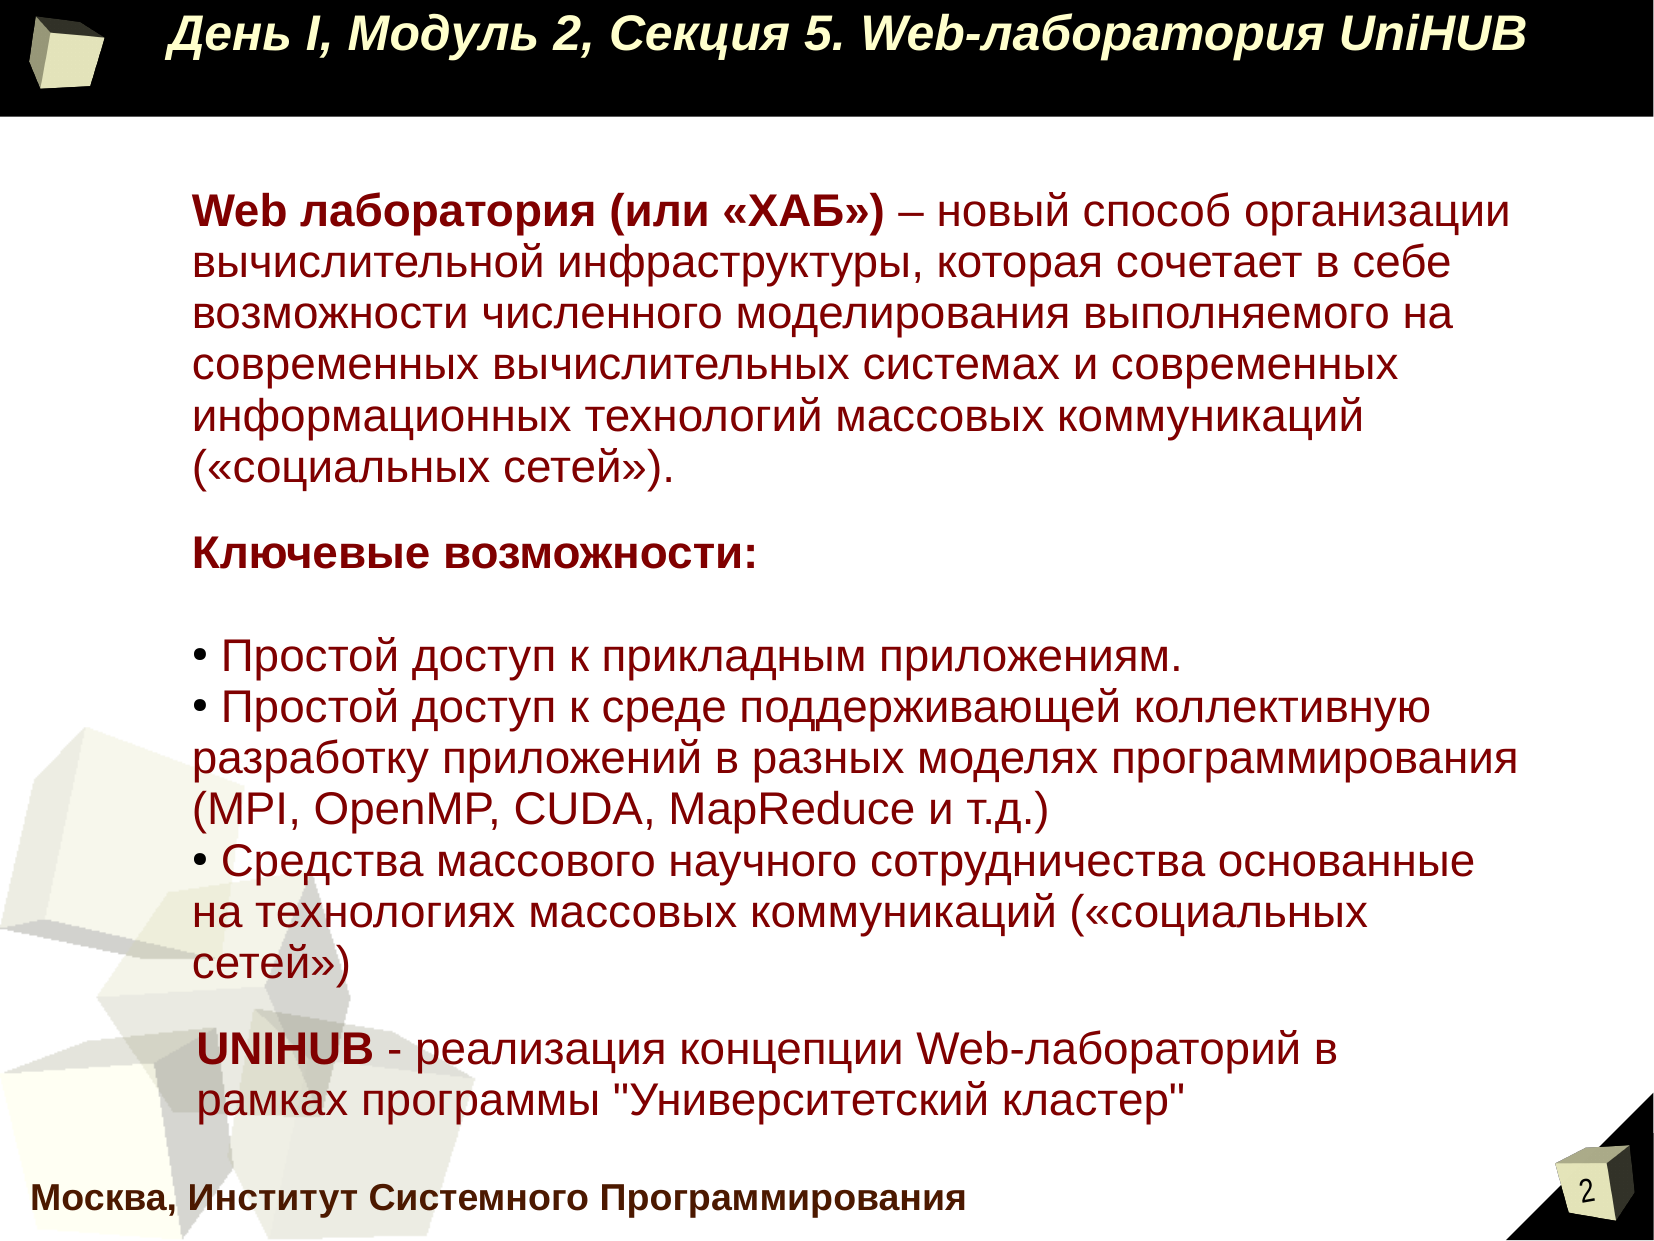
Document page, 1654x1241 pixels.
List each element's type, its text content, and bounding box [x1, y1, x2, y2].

text_box Ключевые возможности: Простой доступ к прикладным приложениям. Простой доступ к среде поддерживающей коллективную разработку приложений в разных моделях программирования (MPI, OpenMP, CUDA, MapReduce и т.д.) Средства массового научного сотрудничества основанные на технологиях массовых коммуникаций («социальных сетей») [177, 519, 1551, 995]
picture [464, 1193, 472, 1198]
text_box Web лаборатория (или «ХАБ») – новый способ организации вычислительной инфраструктуры, которая сочетает в себе возможности численного моделирования выполняемого на современных вычислительных системах и современных информационных технологий массовых коммуникаций («социальных сетей»). [177, 177, 1565, 562]
text_box UNIHUB - реализация концепции Web-лабораторий в рамках программы "Университетский кластер" [181, 1015, 1495, 1135]
picture [0, 726, 477, 1241]
